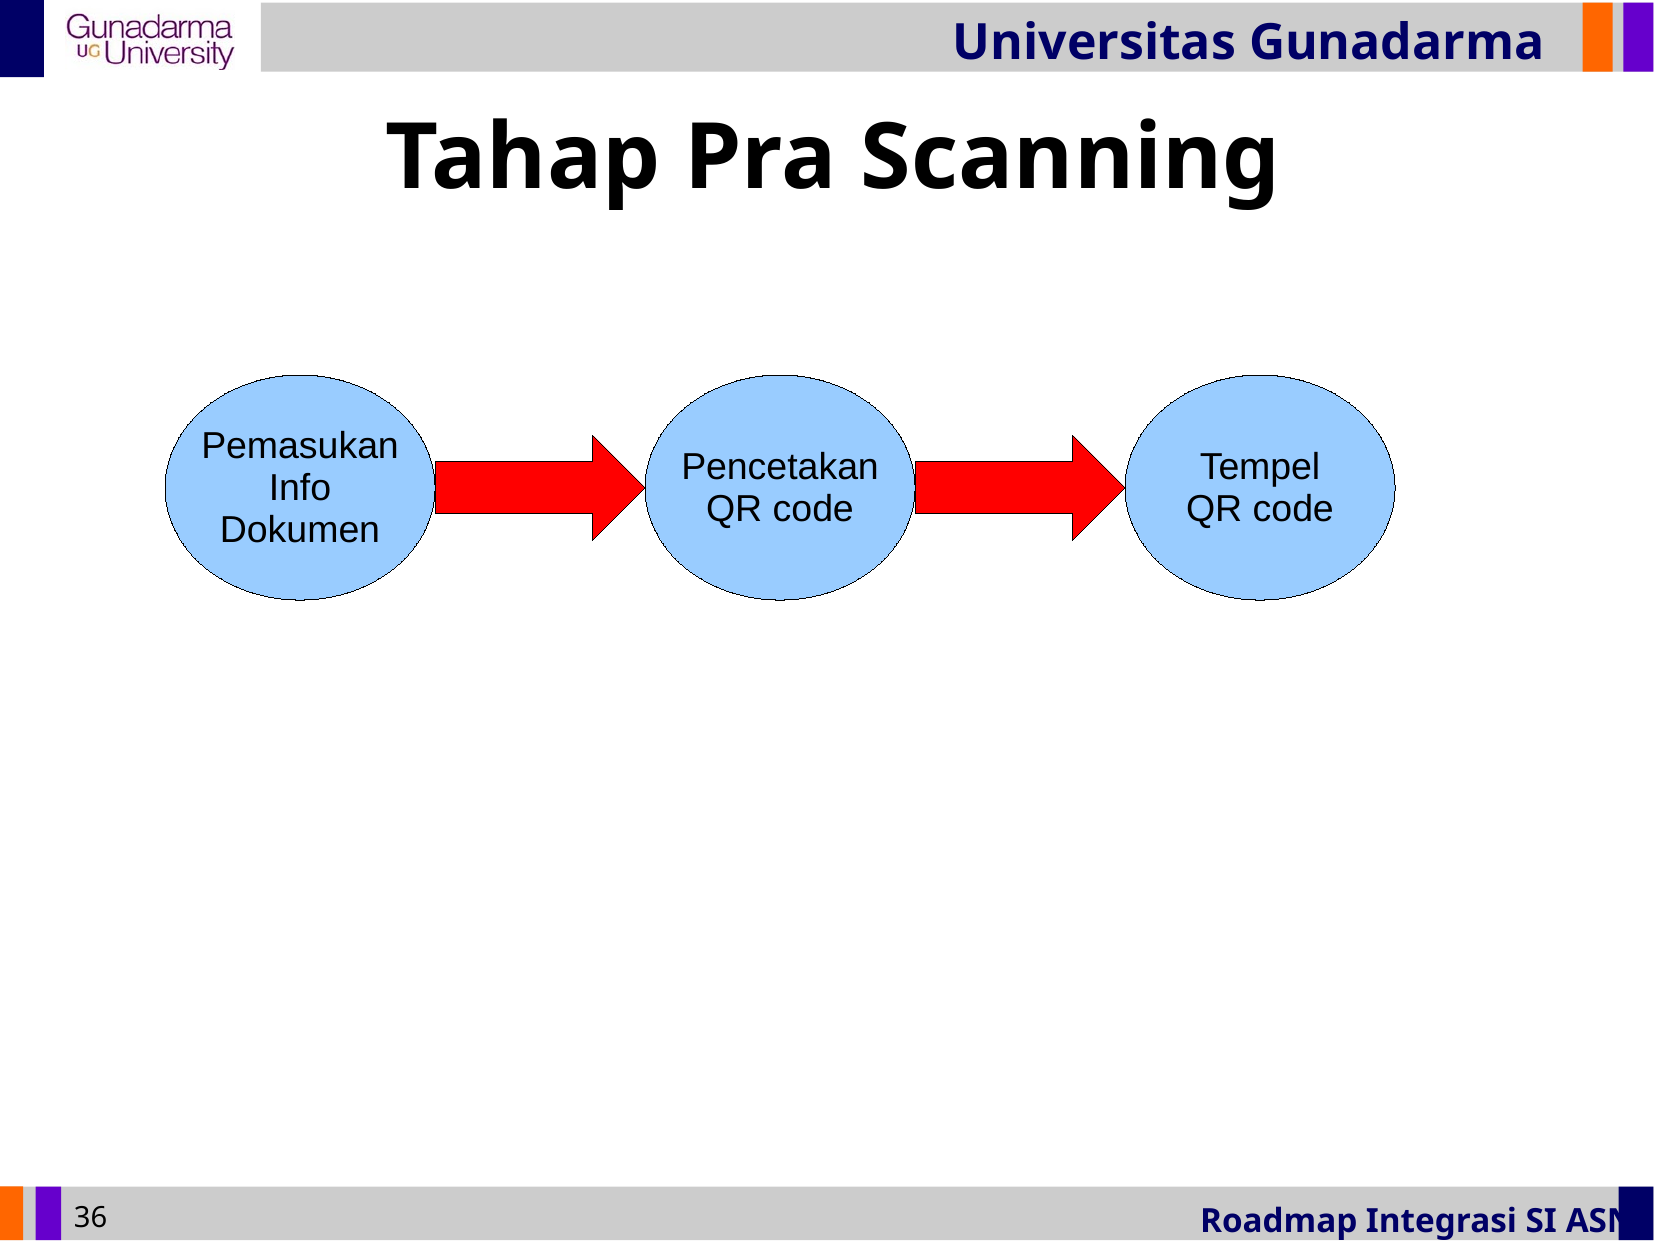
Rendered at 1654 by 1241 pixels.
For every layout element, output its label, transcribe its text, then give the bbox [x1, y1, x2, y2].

text_box [915, 435, 1126, 541]
text_box Tempel QR code [1125, 375, 1396, 601]
title Tahap Pra Scanning [77, 90, 1591, 217]
text_box Pemasukan Info Dokumen [165, 375, 435, 601]
picture [65, 0, 235, 70]
text_box Pencetakan QR code [645, 375, 915, 601]
text_box [435, 435, 646, 541]
